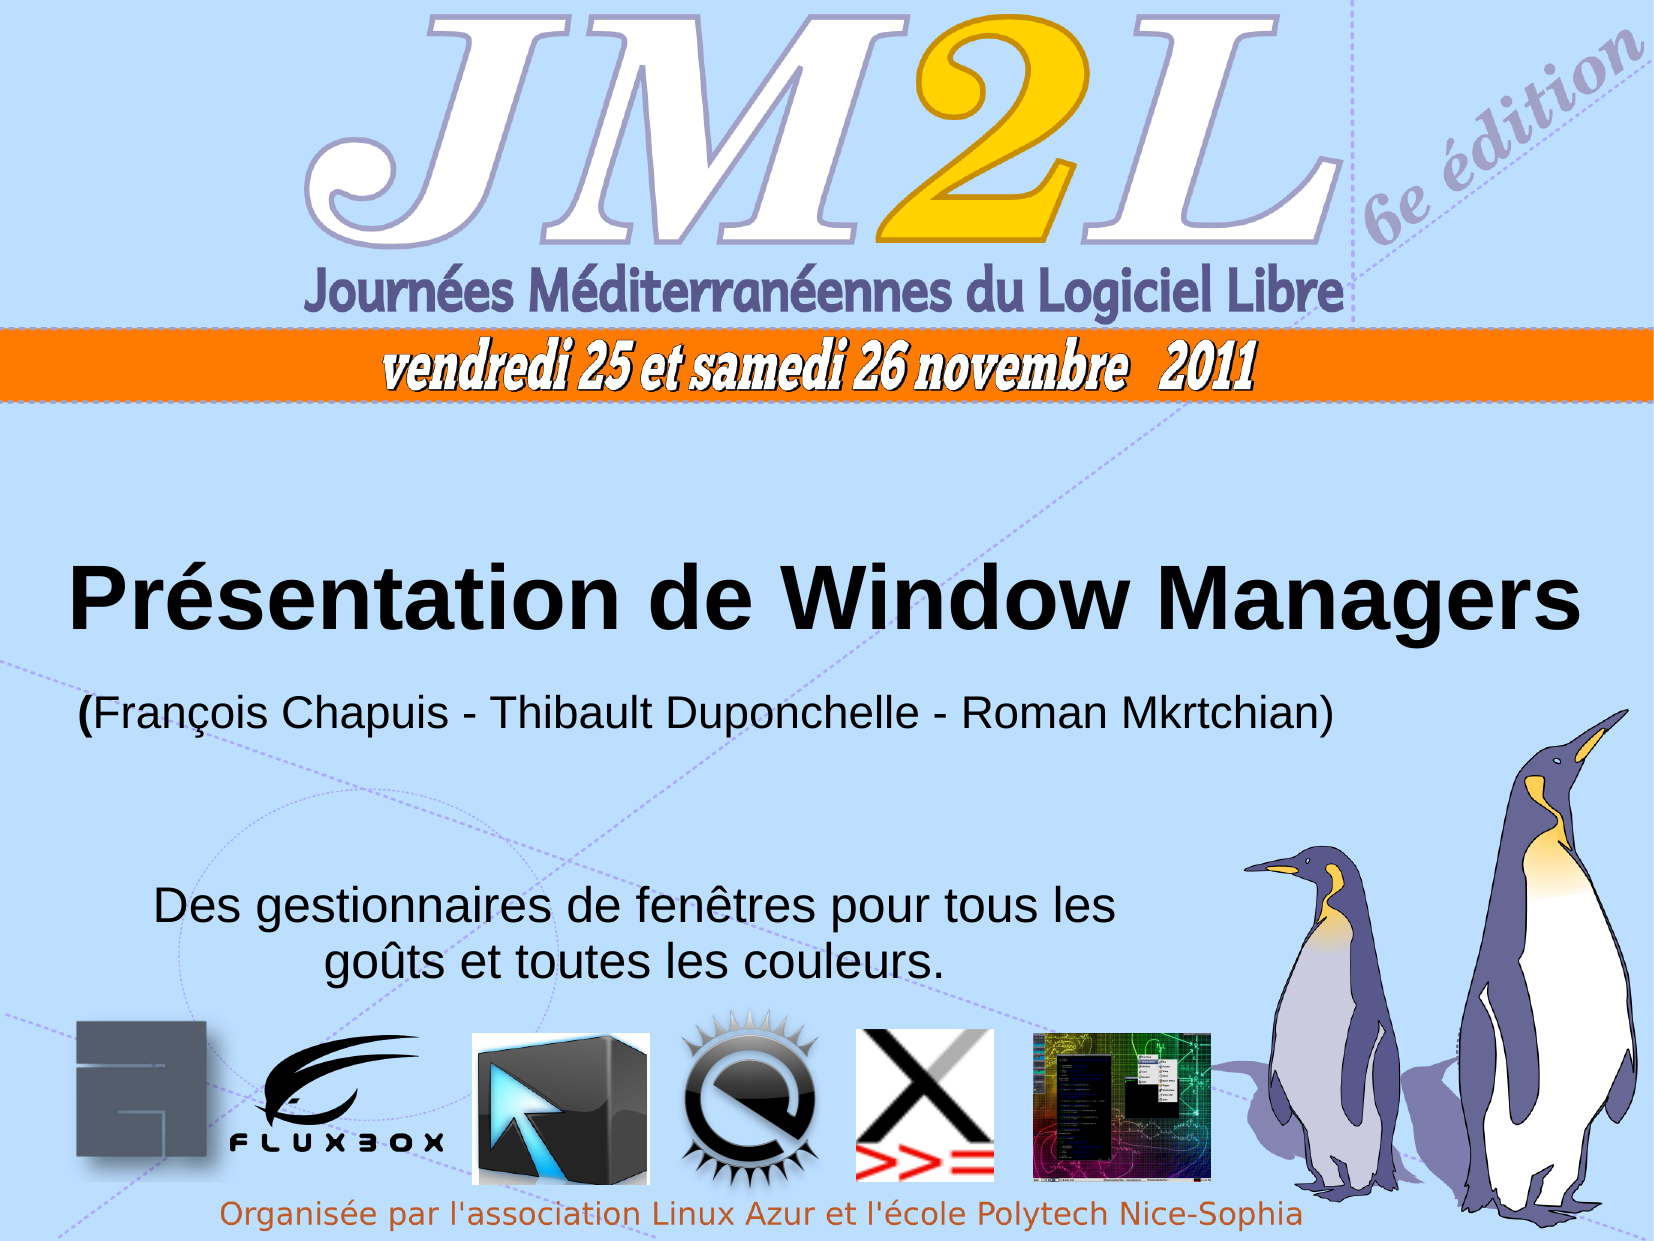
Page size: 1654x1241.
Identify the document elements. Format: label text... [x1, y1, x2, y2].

title Présentation de Window Managers [59, 442, 1595, 827]
picture [0, 0, 1654, 1241]
text_box (François Chapuis - Thibault Duponchelle - Roman Mkrtchian) [62, 679, 1123, 754]
subtitle Des gestionnaires de fenêtres pour tous les goûts et toutes les couleurs. [118, 826, 1152, 1152]
